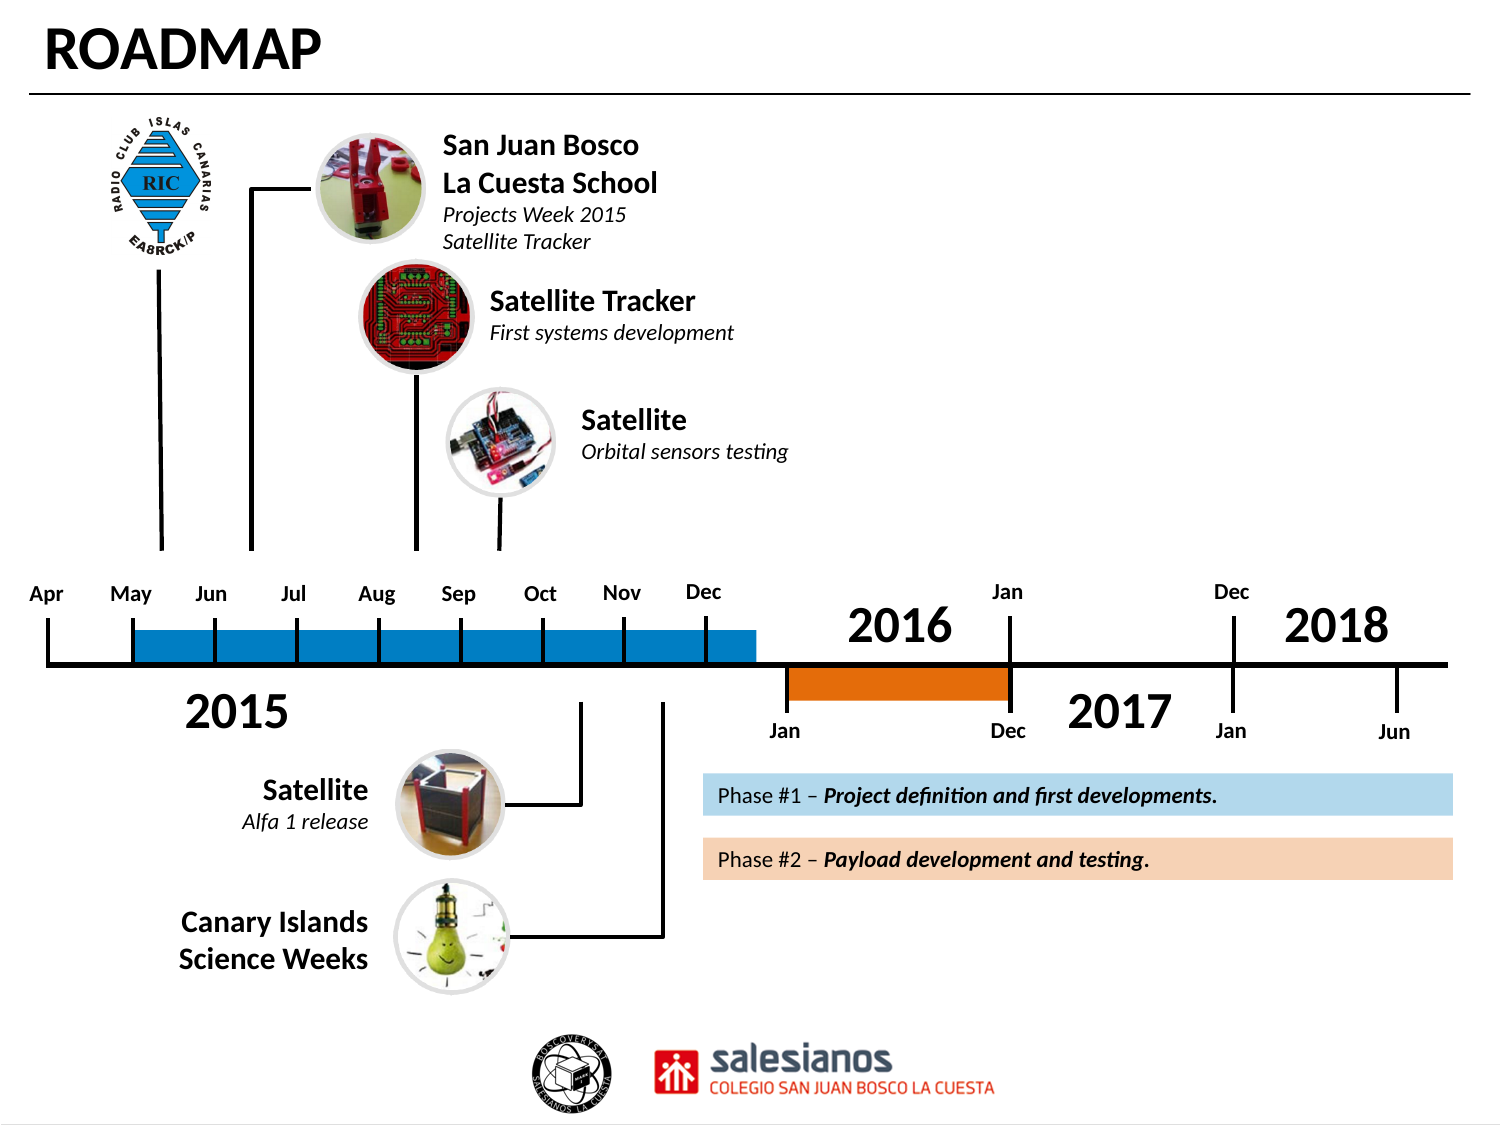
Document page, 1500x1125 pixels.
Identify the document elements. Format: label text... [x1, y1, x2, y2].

text_box San Juan Bosco La Cuesta School Projects Week 2015 Satellite Tracker [428, 117, 909, 262]
text_box Sep [417, 571, 499, 614]
text_box ROADMAP [29, 0, 1472, 90]
text_box Satellite Tracker First systems development [476, 273, 956, 353]
text_box Satellite Orbital sensors testing [566, 392, 897, 472]
text_box Jan [954, 569, 1061, 612]
picture [0, 0, 1500, 1125]
text_box Jan [731, 708, 839, 752]
text_box Nov [568, 570, 676, 613]
text_box Aug [330, 571, 417, 614]
text_box Apr [5, 571, 88, 614]
text_box 2015 [149, 668, 325, 747]
text_box May [88, 571, 170, 614]
text_box [626, 630, 704, 662]
text_box [299, 630, 377, 662]
text_box Jul [253, 571, 330, 614]
text_box [463, 630, 541, 662]
text_box Phase #2 – Payload development and testing. [703, 837, 1453, 880]
text_box [135, 630, 213, 662]
text_box Canary Islands Science Weeks [53, 893, 384, 984]
text_box 2017 [1032, 669, 1208, 747]
text_box Phase #1 – Project definition and first developments. [703, 773, 1453, 816]
text_box Dec [650, 569, 757, 612]
text_box [217, 630, 295, 662]
text_box [381, 630, 459, 662]
text_box Jun [1341, 708, 1448, 752]
text_box [789, 668, 1008, 701]
text_box Dec [1178, 568, 1286, 612]
text_box Jun [170, 571, 253, 614]
text_box [545, 630, 622, 662]
text_box [708, 630, 757, 662]
text_box 2016 [811, 583, 988, 661]
text_box 2018 [1248, 583, 1425, 661]
text_box Oct [499, 571, 582, 614]
text_box Dec [955, 708, 1062, 752]
text_box Jan [1177, 708, 1285, 751]
text_box Satellite Alfa 1 release [53, 761, 384, 842]
